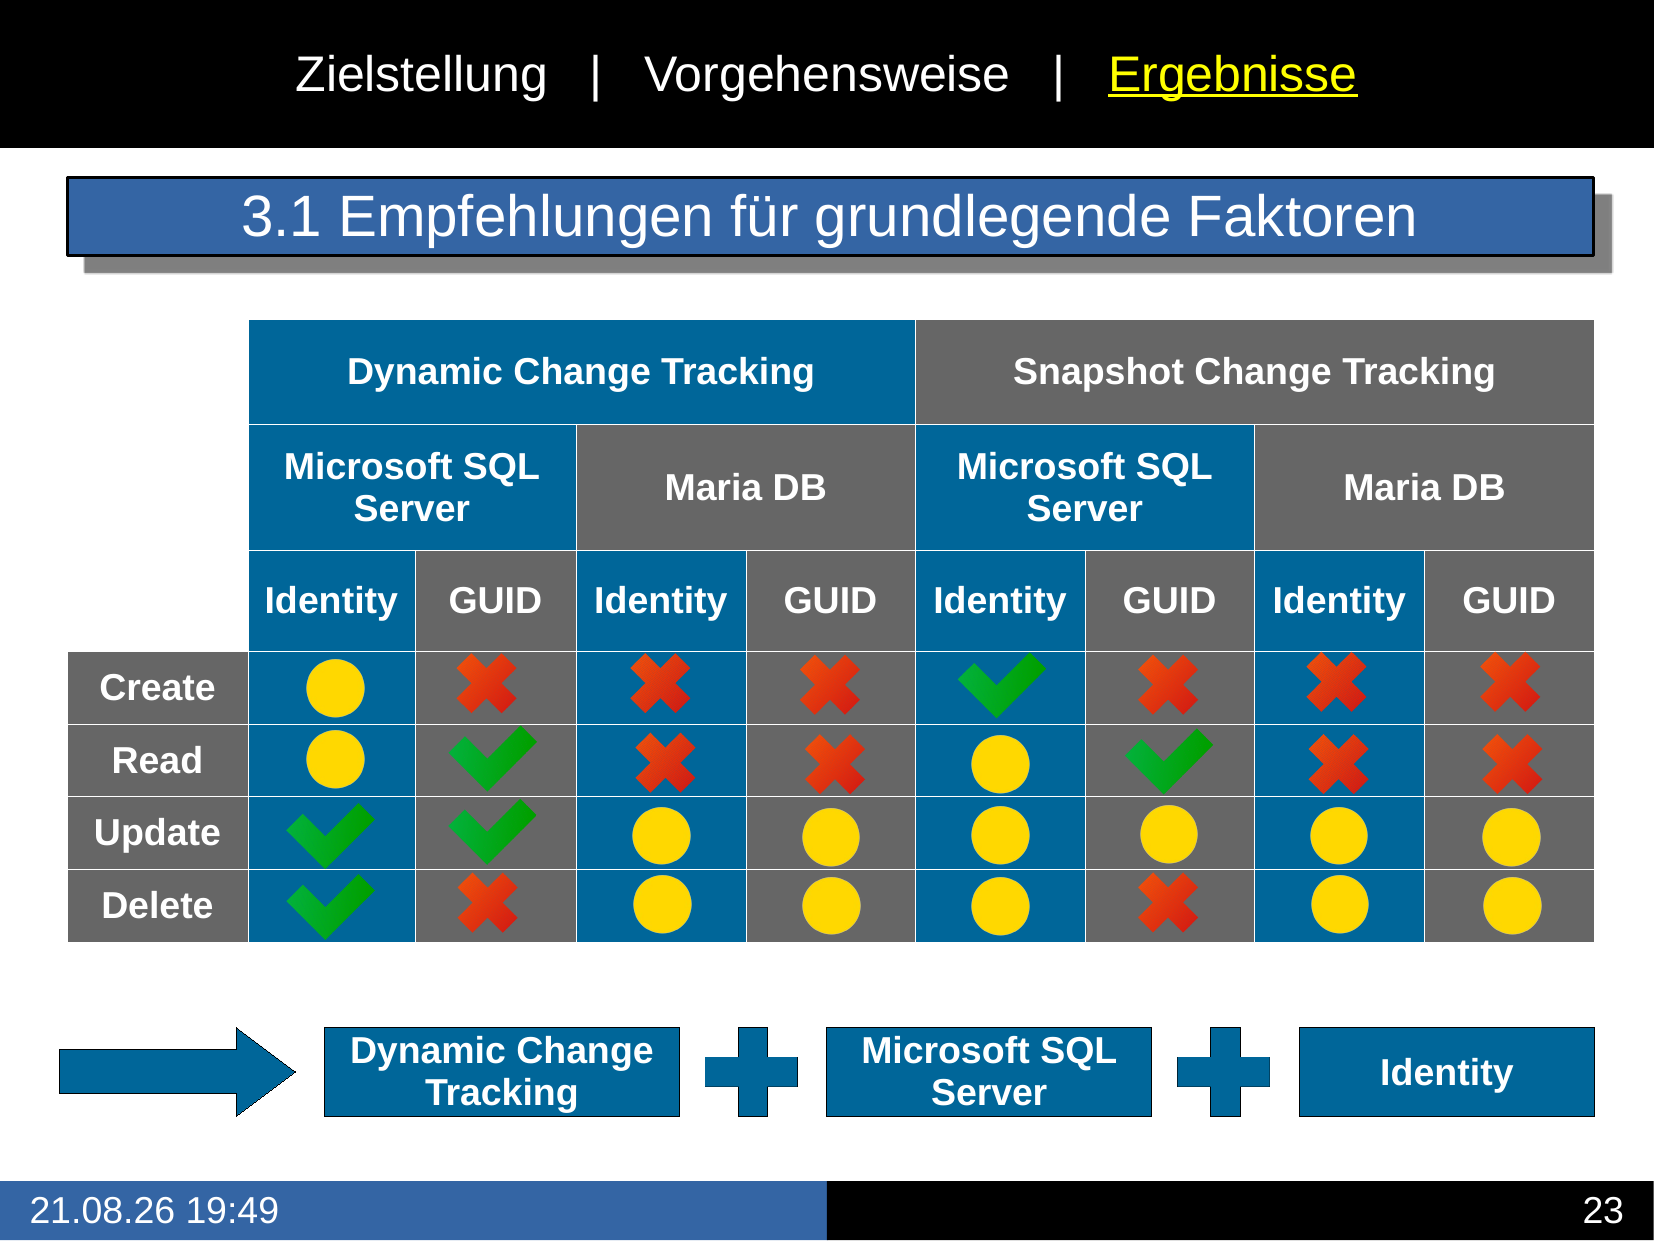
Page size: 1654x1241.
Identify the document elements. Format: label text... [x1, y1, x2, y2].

picture [972, 807, 1029, 864]
table_cell [68, 425, 248, 550]
table_cell [577, 725, 746, 796]
text_box [1177, 1027, 1270, 1117]
table_cell [577, 652, 746, 724]
picture [788, 805, 873, 870]
table_cell Update [68, 797, 248, 869]
table_cell Identity [916, 551, 1085, 651]
table_cell [1086, 797, 1254, 869]
table_cell GUID [416, 551, 576, 651]
table_cell [540, 725, 576, 796]
picture [802, 731, 868, 797]
picture [637, 734, 694, 791]
table_cell [1086, 870, 1254, 942]
picture [288, 804, 373, 867]
table_header [68, 320, 248, 424]
picture [1477, 649, 1543, 715]
table_cell [249, 870, 283, 942]
picture [455, 870, 521, 936]
table_cell GUID [1086, 551, 1254, 651]
table_cell [916, 797, 1085, 869]
text_box Zielstellung | Vorgehensweise | Ergebnisse [0, 0, 1654, 148]
table_cell [747, 797, 915, 869]
table_cell [249, 652, 415, 724]
picture [307, 731, 364, 788]
table_cell [68, 943, 248, 1049]
table_cell [1217, 725, 1254, 796]
table_cell [1255, 797, 1424, 869]
table_cell [916, 870, 1085, 942]
table_cell [249, 797, 415, 869]
picture [445, 722, 540, 868]
table_cell [1425, 797, 1594, 869]
picture [1135, 652, 1201, 718]
picture [1312, 876, 1368, 933]
table_cell [747, 725, 915, 796]
picture [288, 875, 373, 938]
picture [1126, 802, 1211, 867]
picture [633, 808, 690, 864]
table_cell [1255, 870, 1424, 942]
title 3.1 Empfehlungen für grundlegende Faktoren [67, 177, 1594, 256]
picture [1311, 808, 1367, 864]
table_cell [1086, 652, 1254, 724]
picture [972, 878, 1029, 935]
table_cell [1425, 725, 1594, 796]
table_cell [416, 652, 576, 724]
table_cell Create [68, 652, 248, 724]
picture [634, 876, 691, 933]
table_cell [577, 943, 746, 1102]
table_cell [916, 725, 1085, 796]
table_cell [1241, 1087, 1254, 1102]
text_box Microsoft SQL Server [826, 1027, 1152, 1117]
table_cell [1086, 943, 1254, 1102]
picture [1122, 725, 1217, 798]
text_box [59, 1027, 296, 1117]
table_header Snapshot Change Tracking [916, 320, 1594, 424]
picture [1479, 731, 1546, 797]
table_cell [416, 870, 576, 942]
table_header Dynamic Change Tracking [249, 320, 915, 424]
picture [1310, 735, 1367, 793]
table_cell Maria DB [1255, 425, 1594, 550]
table_cell [1255, 725, 1424, 796]
table_cell Maria DB [577, 425, 915, 550]
table_cell [916, 943, 1085, 1027]
table_cell Identity [249, 551, 415, 651]
table_cell [747, 652, 915, 724]
table_cell [577, 870, 746, 942]
table_cell [1255, 943, 1424, 1102]
table_cell Read [68, 725, 248, 796]
picture [1469, 874, 1555, 938]
table_cell GUID [747, 551, 915, 651]
table_cell [249, 725, 415, 796]
picture [1308, 652, 1365, 710]
table_cell [416, 797, 576, 869]
table_cell [577, 797, 746, 869]
table_cell GUID [1425, 551, 1594, 651]
picture [959, 654, 1044, 717]
table_cell [747, 943, 915, 1102]
table_cell Identity [577, 551, 746, 651]
table_cell [416, 943, 576, 1027]
picture [453, 650, 520, 716]
text_box [705, 1027, 798, 1117]
table_cell [1425, 943, 1594, 1027]
table_cell [1425, 870, 1594, 942]
picture [1135, 869, 1201, 936]
picture [307, 660, 364, 717]
table_cell Identity [1255, 551, 1424, 651]
table_cell Delete [68, 870, 248, 942]
table_cell [249, 943, 415, 1102]
text_box Dynamic Change Tracking [324, 1027, 680, 1117]
picture [788, 874, 874, 938]
table_cell [416, 725, 445, 796]
table_cell [1255, 652, 1424, 724]
table_cell [747, 870, 915, 942]
table_cell [68, 1094, 236, 1102]
table_cell [378, 870, 415, 942]
table_cell Microsoft SQL Server [249, 425, 576, 550]
picture [972, 736, 1029, 793]
table_cell Microsoft SQL Server [916, 425, 1254, 550]
picture [1468, 805, 1554, 870]
table_cell [68, 551, 248, 651]
table_cell [1086, 725, 1122, 796]
table_cell [1425, 652, 1594, 724]
picture [797, 652, 863, 718]
table_cell [916, 652, 1085, 724]
picture [632, 655, 689, 712]
text_box Identity [1299, 1027, 1595, 1117]
